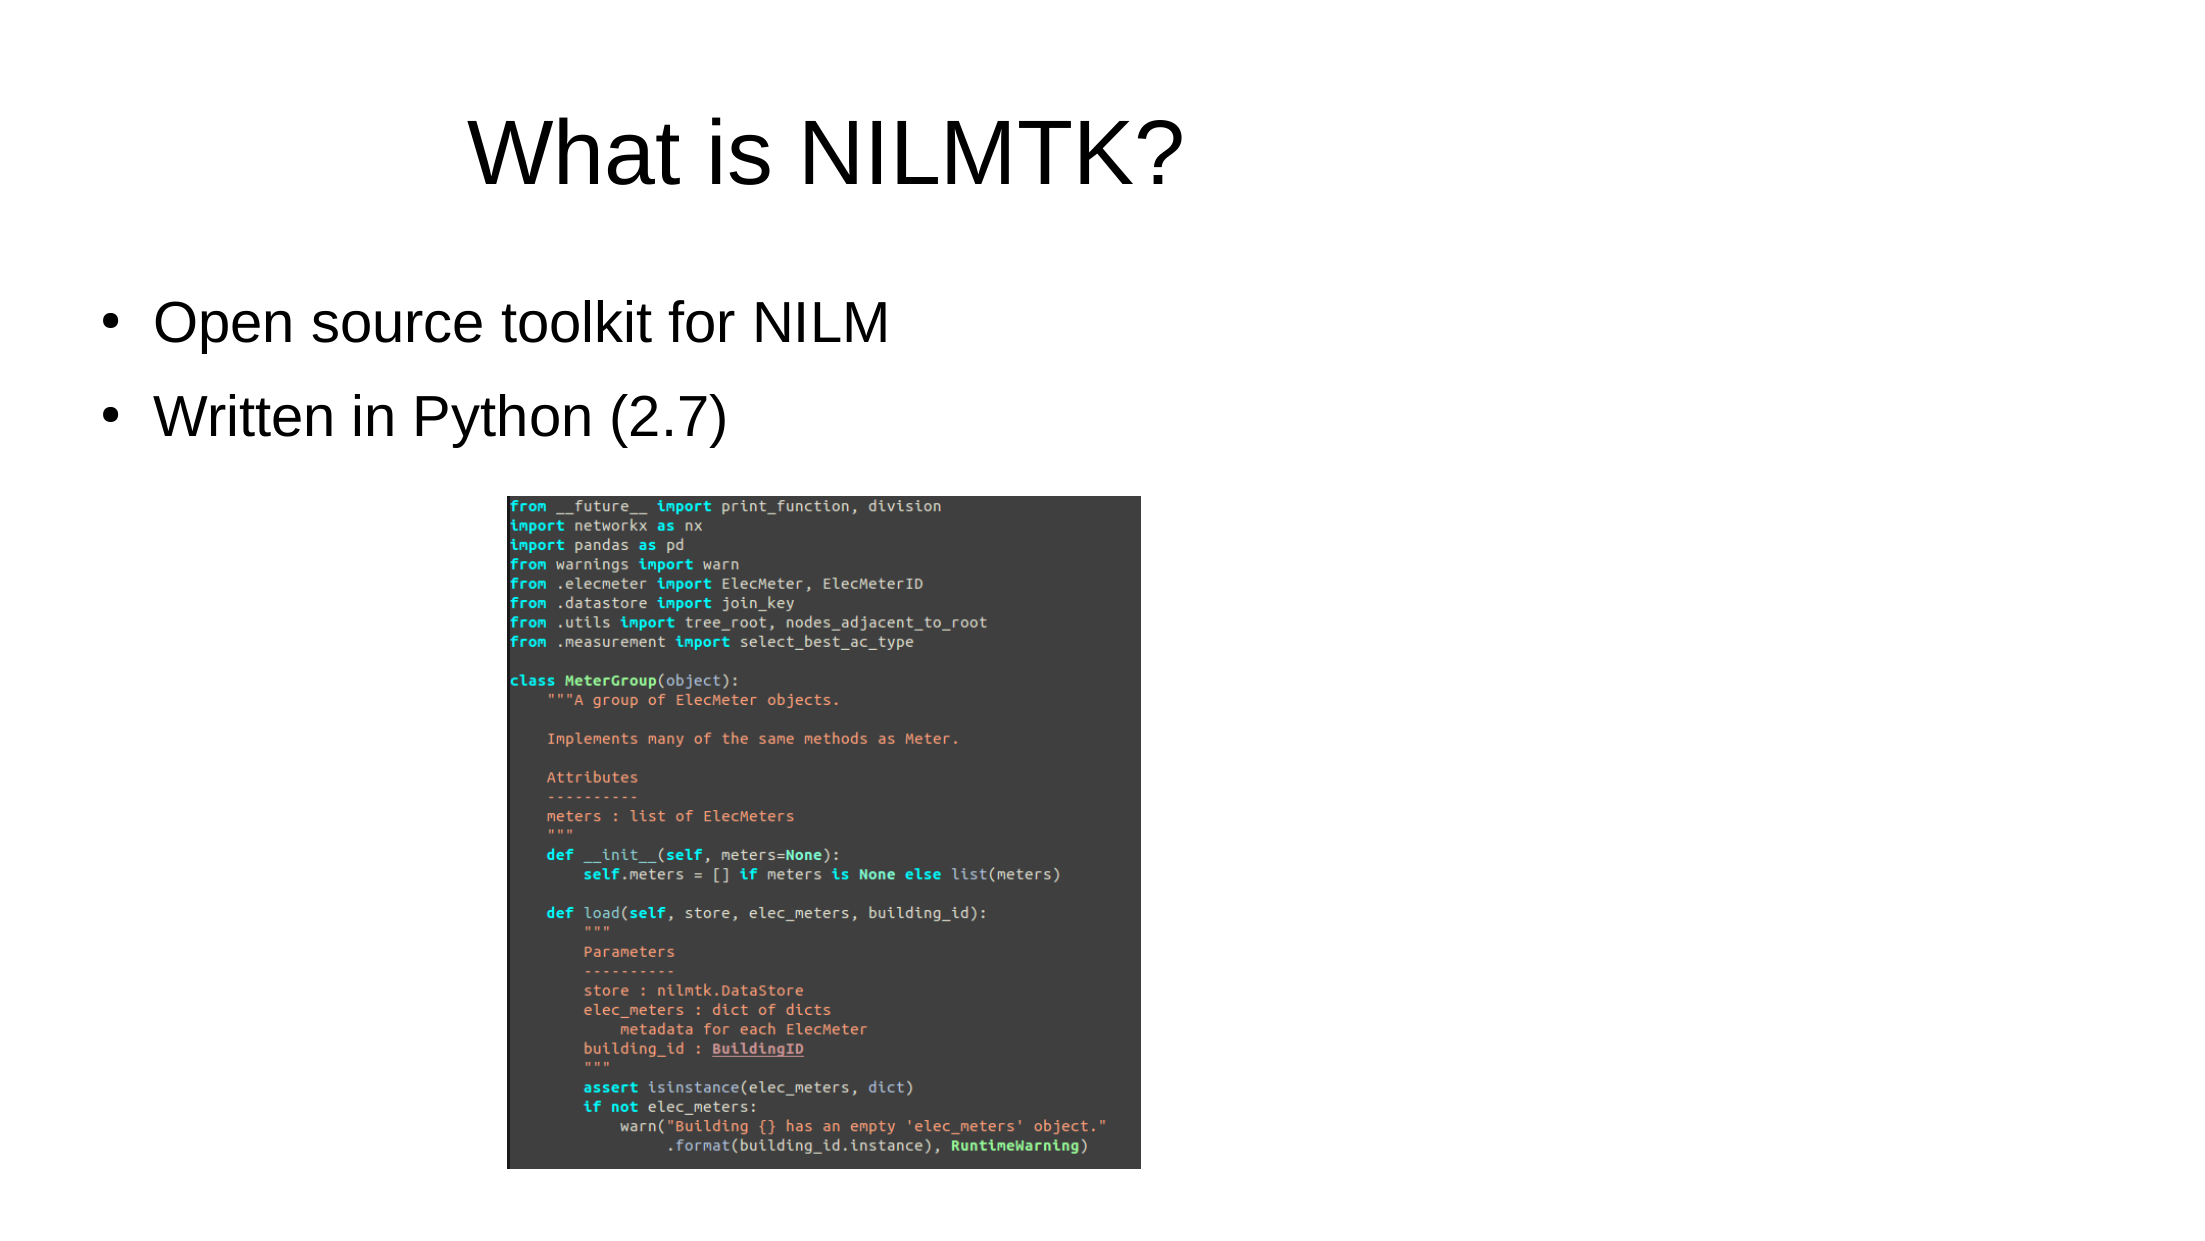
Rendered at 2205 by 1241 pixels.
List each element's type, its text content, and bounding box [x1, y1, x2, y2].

list Open source toolkit for NILM Written in Python (2.7) [82, 290, 1571, 1010]
picture [507, 496, 1141, 1169]
title What is NILMTK? [82, 49, 1571, 257]
